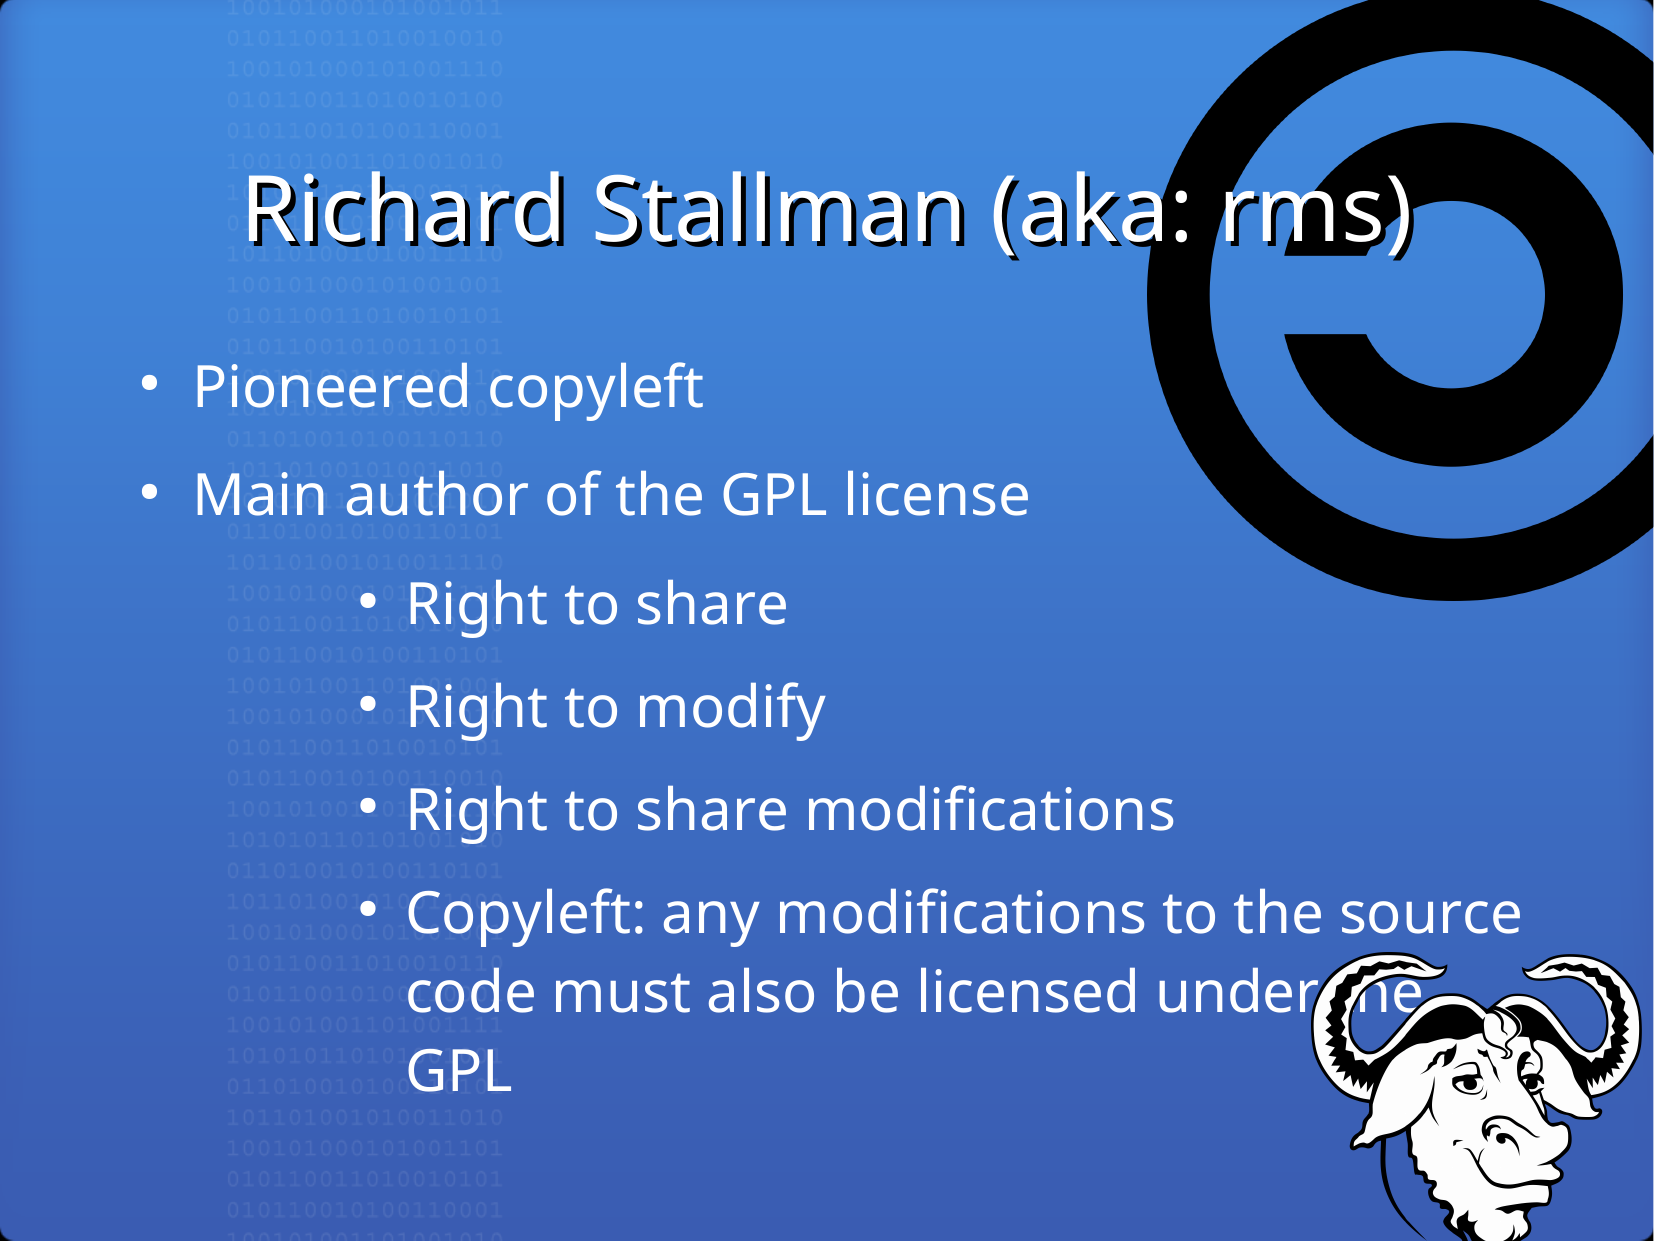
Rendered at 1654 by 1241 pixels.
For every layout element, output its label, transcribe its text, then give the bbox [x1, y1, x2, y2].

picture [0, 0, 1654, 1241]
title Richard Stallman (aka: rms) [121, 102, 1534, 310]
list Pioneered copyleft Main author of the GPL license Right to share Right to modify Right to share modifications Copyleft: any modifications to the source code must also be licensed under the GPL [121, 344, 1534, 1127]
